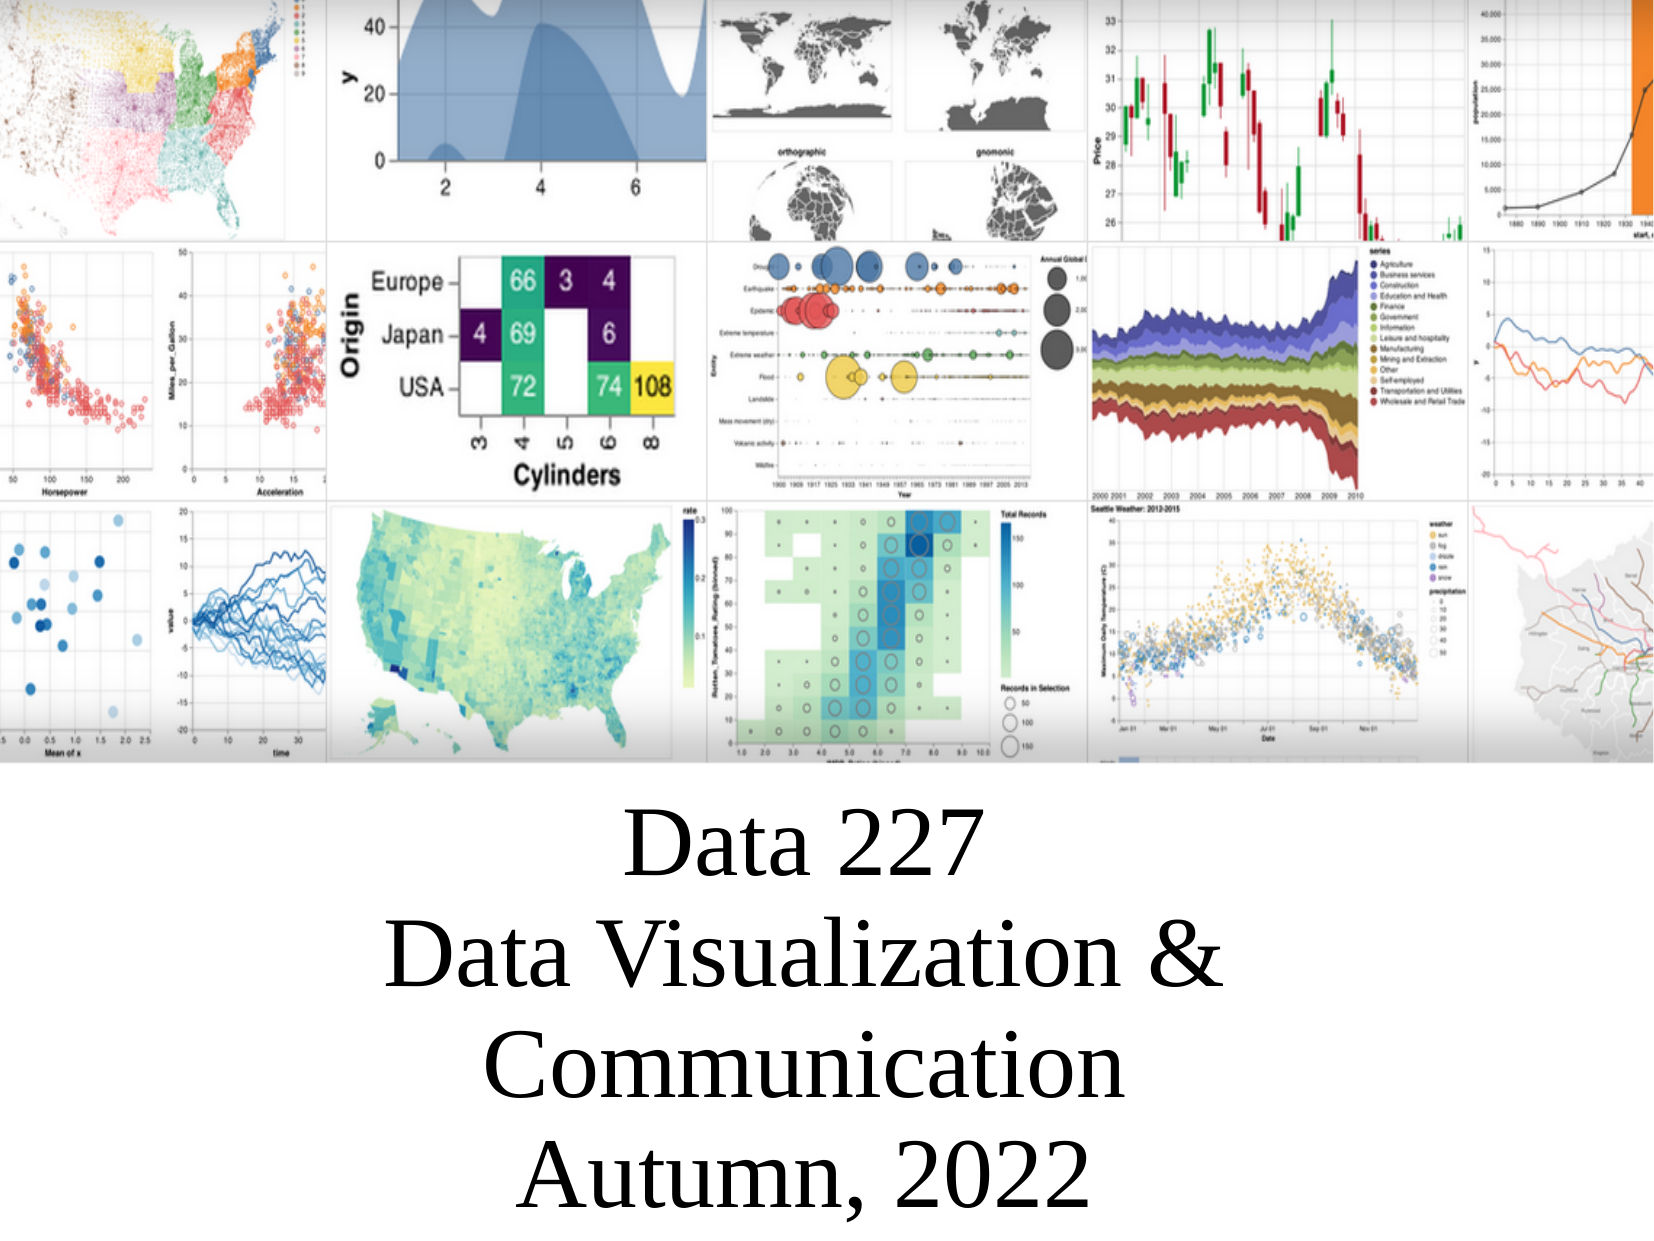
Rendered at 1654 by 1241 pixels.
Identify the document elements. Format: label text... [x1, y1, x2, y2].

picture [0, 0, 1654, 766]
text_box Data 227 Data Visualization & Communication Autumn, 2022 [60, 561, 1549, 1241]
